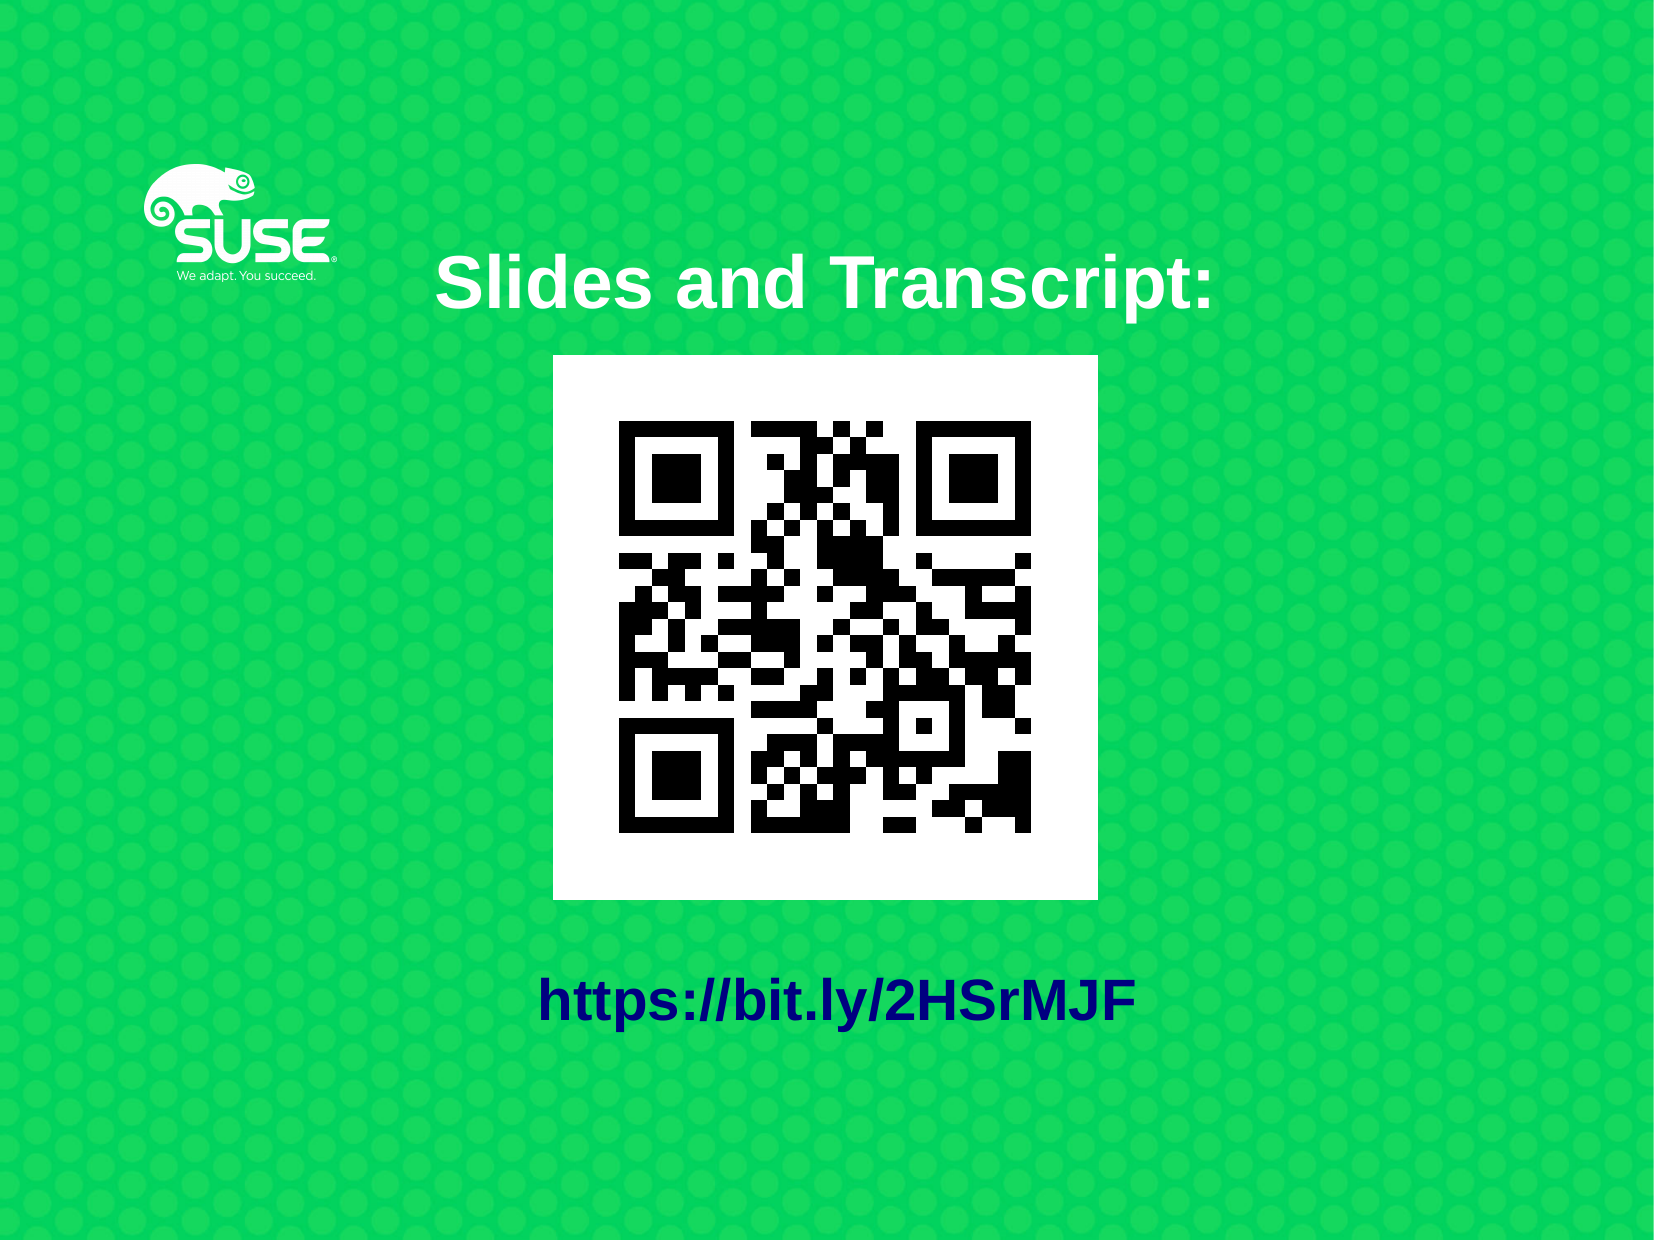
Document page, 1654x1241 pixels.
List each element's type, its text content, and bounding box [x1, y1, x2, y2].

text_box https://bit.ly/2HSrMJF [477, 960, 1198, 1040]
title Slides and Transcript: [121, 240, 1531, 409]
picture [0, 0, 1654, 1240]
